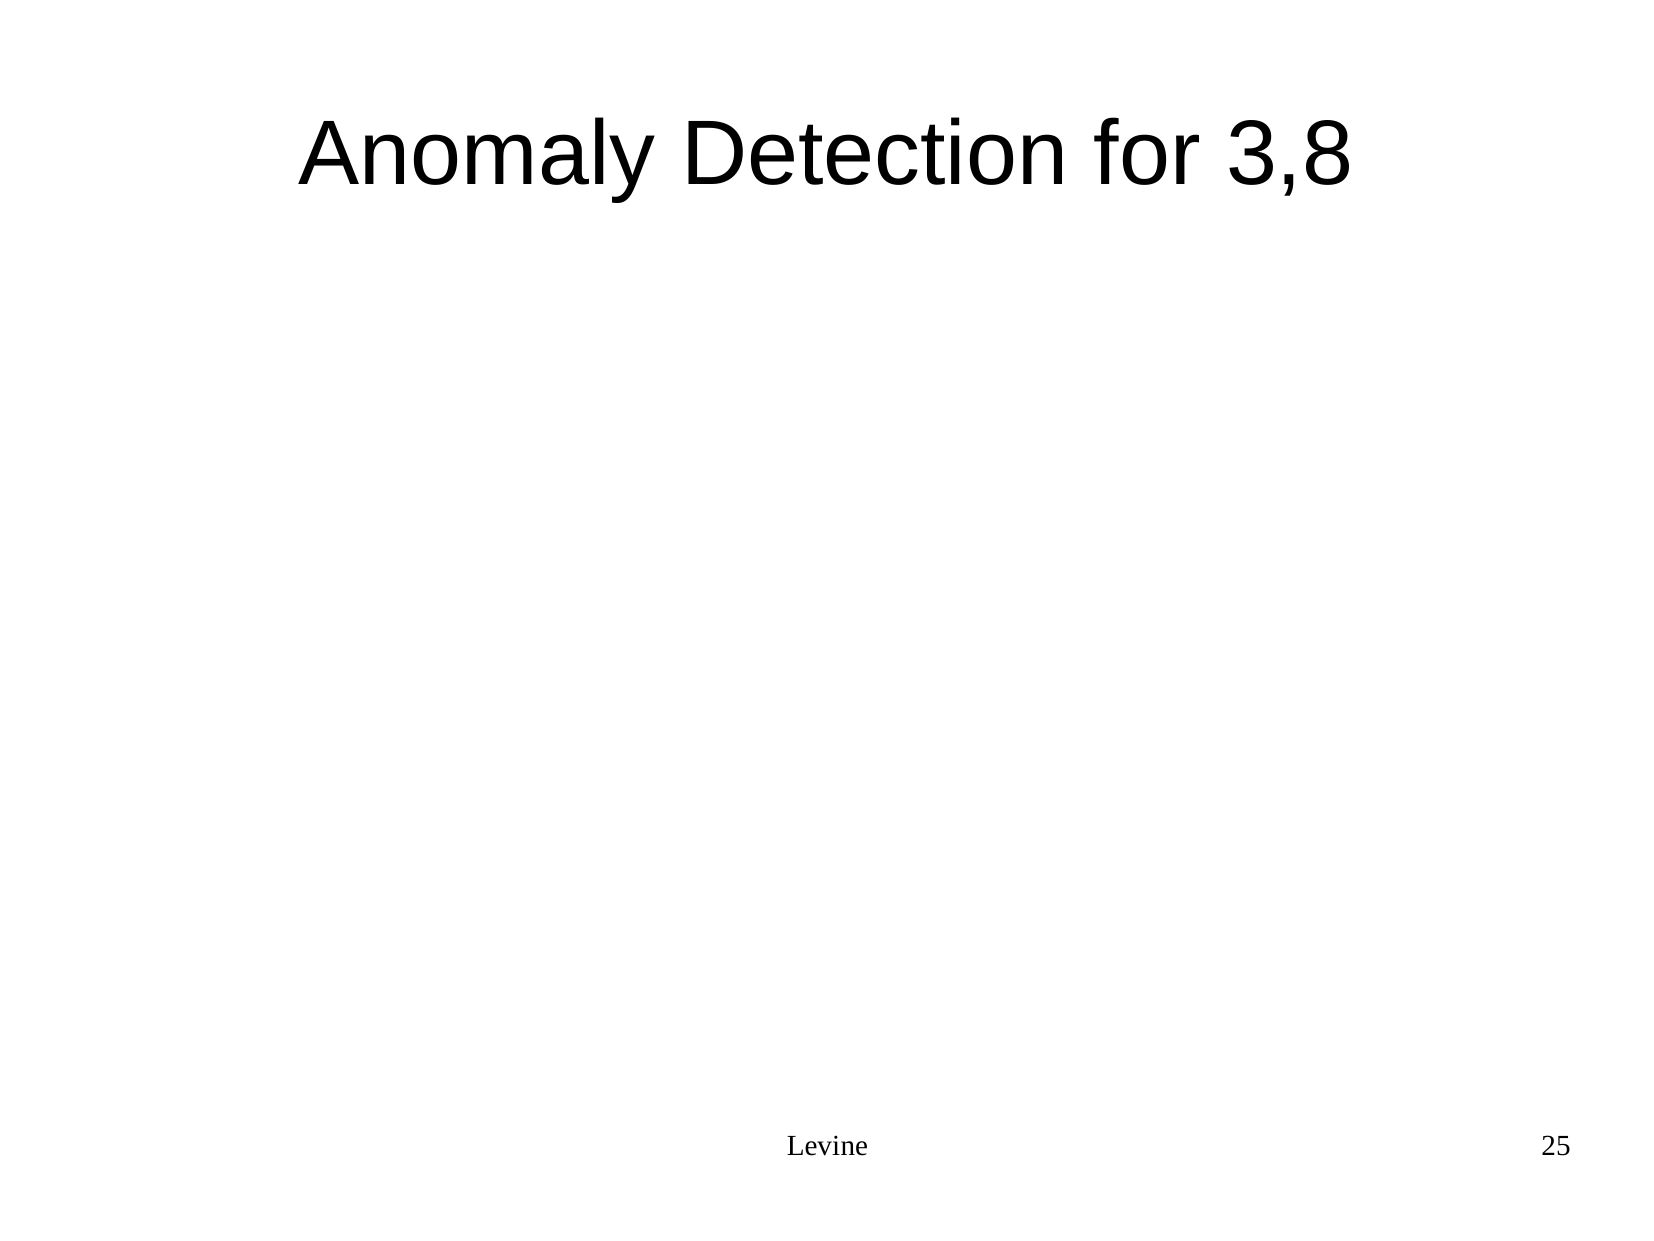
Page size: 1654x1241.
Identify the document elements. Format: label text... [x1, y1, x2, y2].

title Anomaly Detection for 3,8 [82, 49, 1571, 257]
